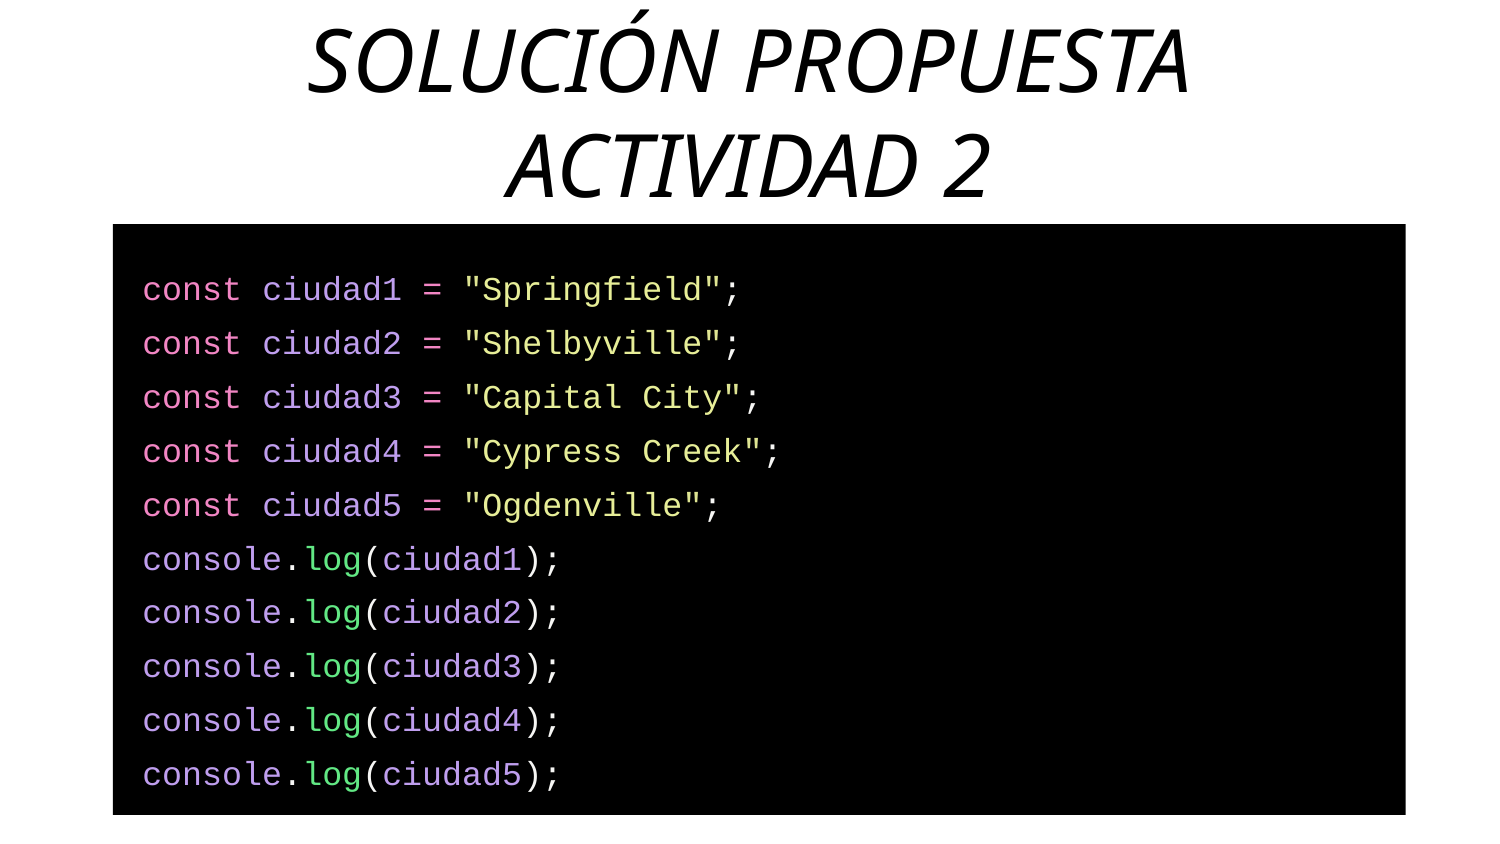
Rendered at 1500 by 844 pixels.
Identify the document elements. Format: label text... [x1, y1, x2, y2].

text_box const ciudad1 = "Springfield"; const ciudad2 = "Shelbyville"; const ciudad3 = "Capital City"; const ciudad4 = "Cypress Creek"; const ciudad5 = "Ogdenville"; console.log(ciudad1); console.log(ciudad2); console.log(ciudad3); console.log(ciudad4); console.log(ciudad5); [112, 224, 1406, 815]
text_box SOLUCIÓN PROPUESTA ACTIVIDAD 2 [769, 141, 803, 190]
text_box SOLUCIÓN PROPUESTA ACTIVIDAD 2 [874, 141, 908, 190]
text_box SOLUCIÓN PROPUESTA ACTIVIDAD 2 [109, 28, 1391, 191]
